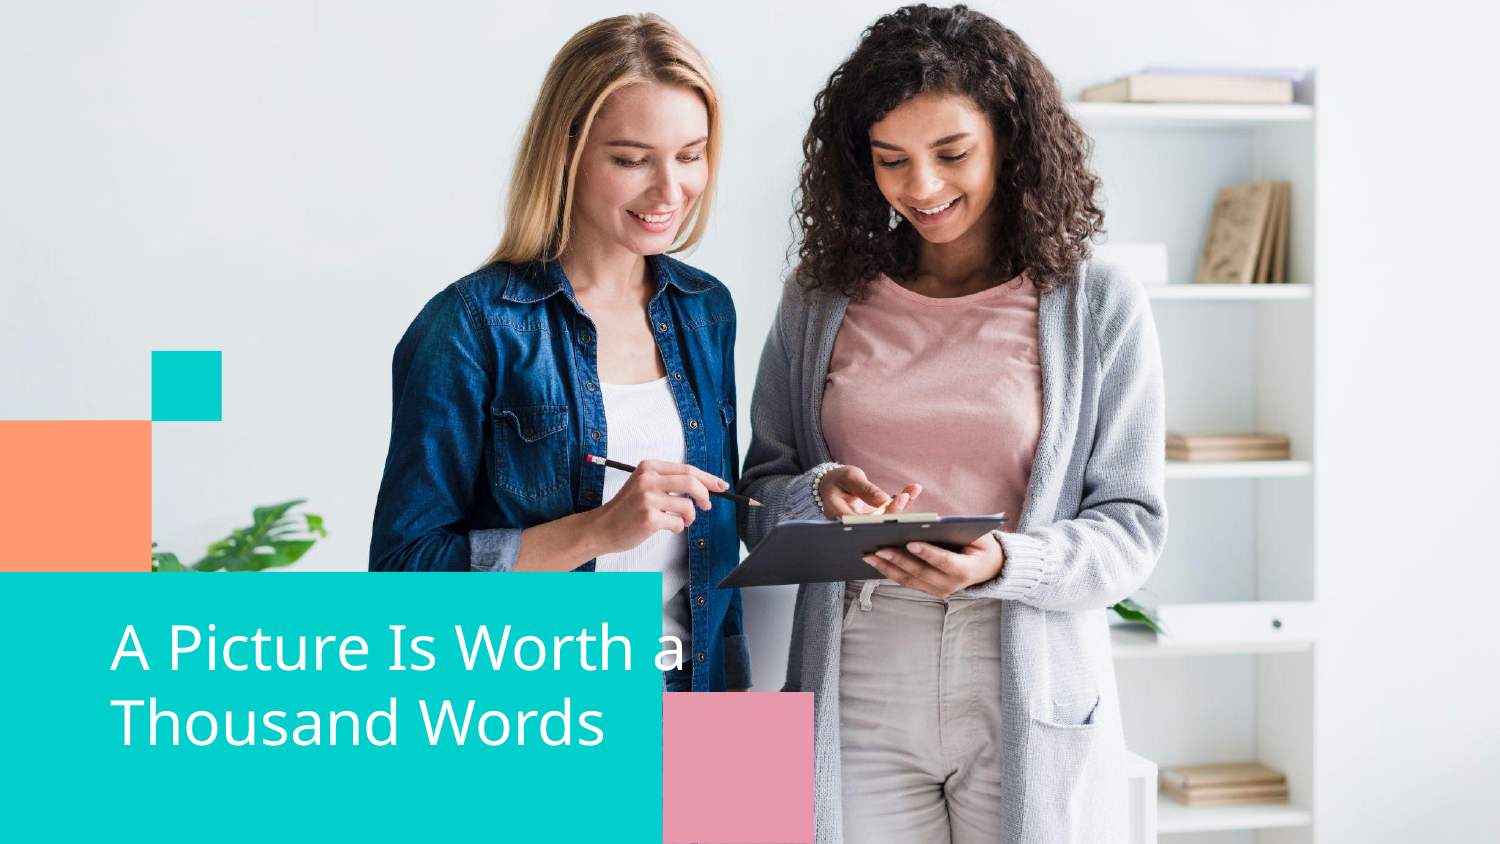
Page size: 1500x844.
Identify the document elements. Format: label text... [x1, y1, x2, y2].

picture [0, 0, 1500, 844]
title A Picture Is Worth a Thousand Words [95, 556, 773, 774]
text_box [0, 350, 815, 844]
